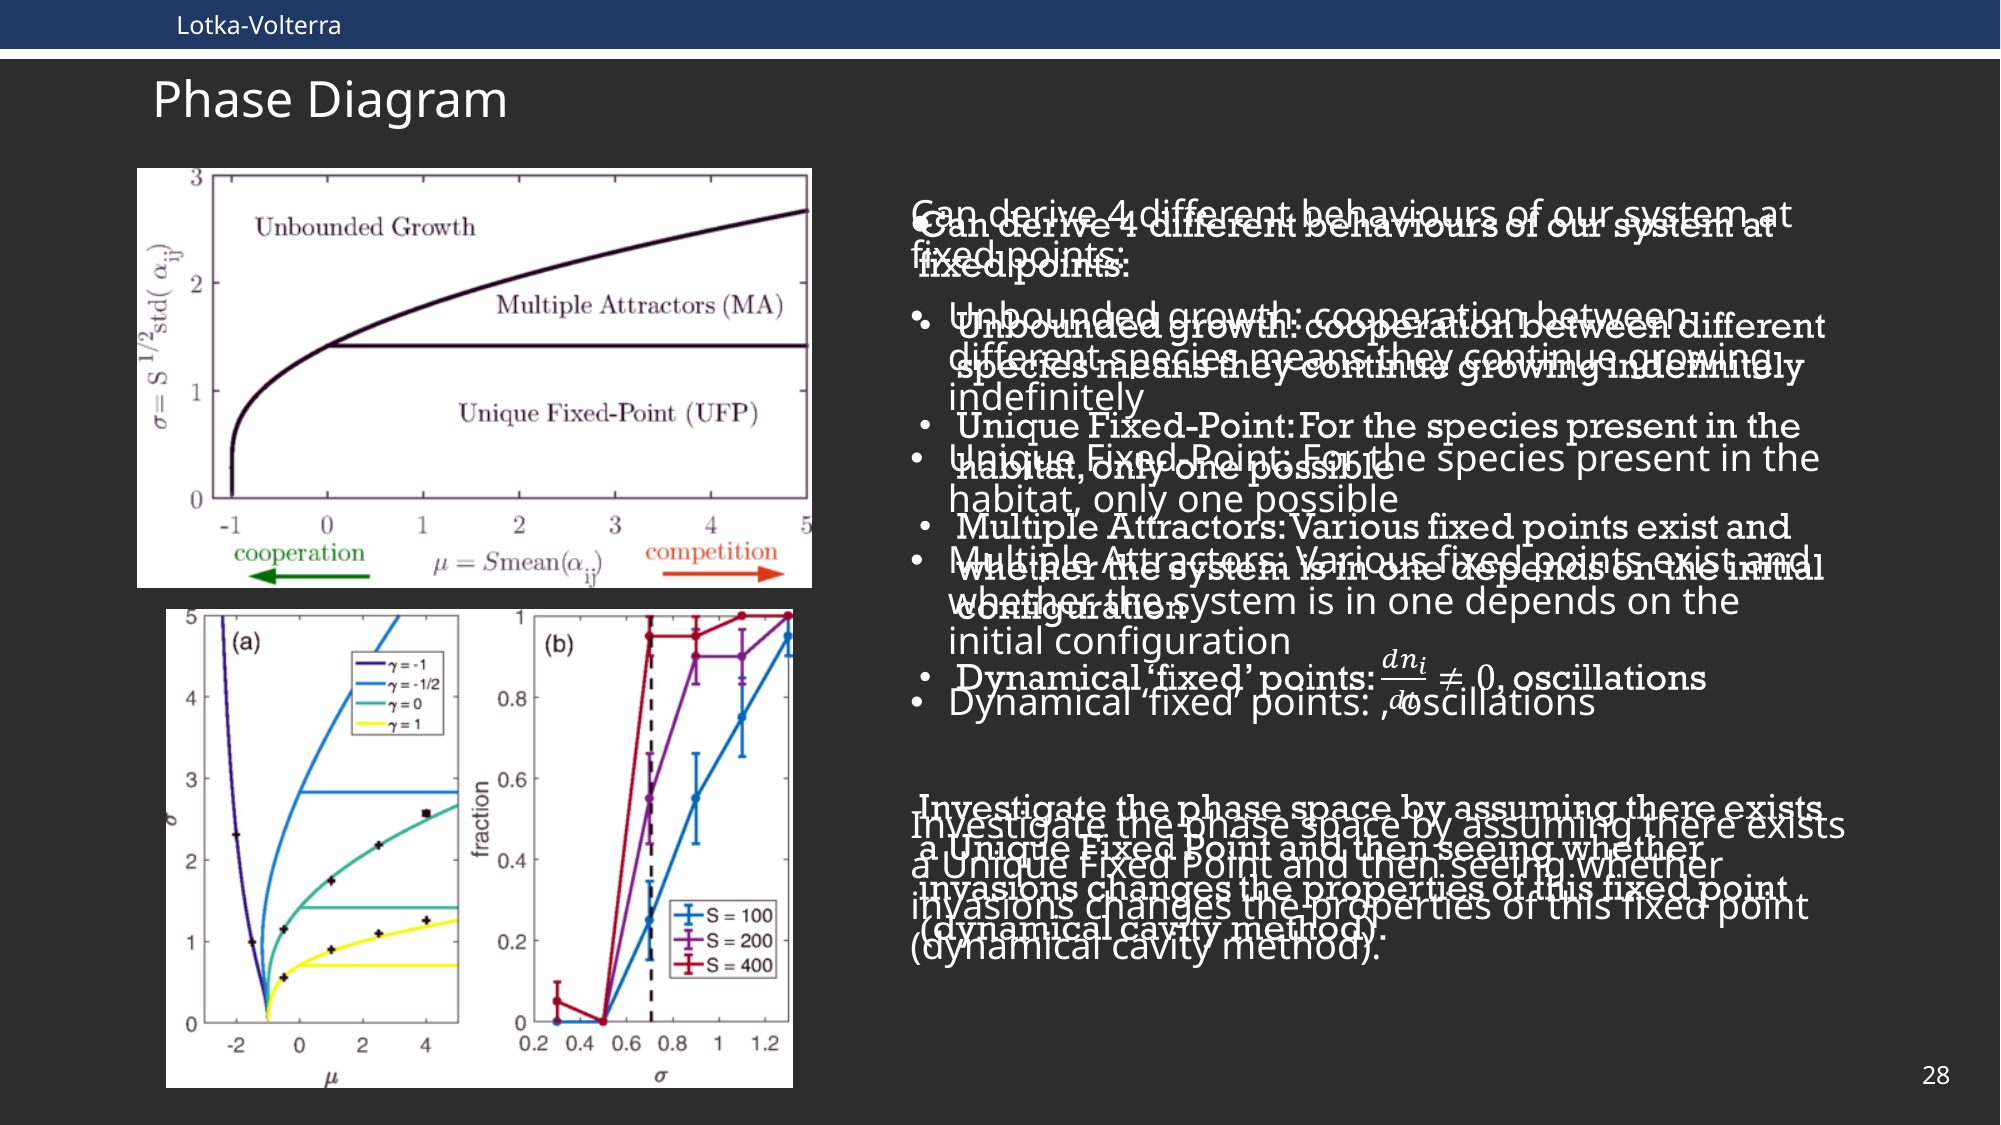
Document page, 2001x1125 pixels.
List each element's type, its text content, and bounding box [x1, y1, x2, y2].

footer Lotka-Volterra [0, 0, 519, 51]
list [895, 188, 1863, 1028]
slide_number <number> [1515, 1046, 1966, 1107]
picture [166, 609, 793, 1088]
picture [137, 168, 812, 588]
title Phase Diagram [137, 59, 1863, 169]
